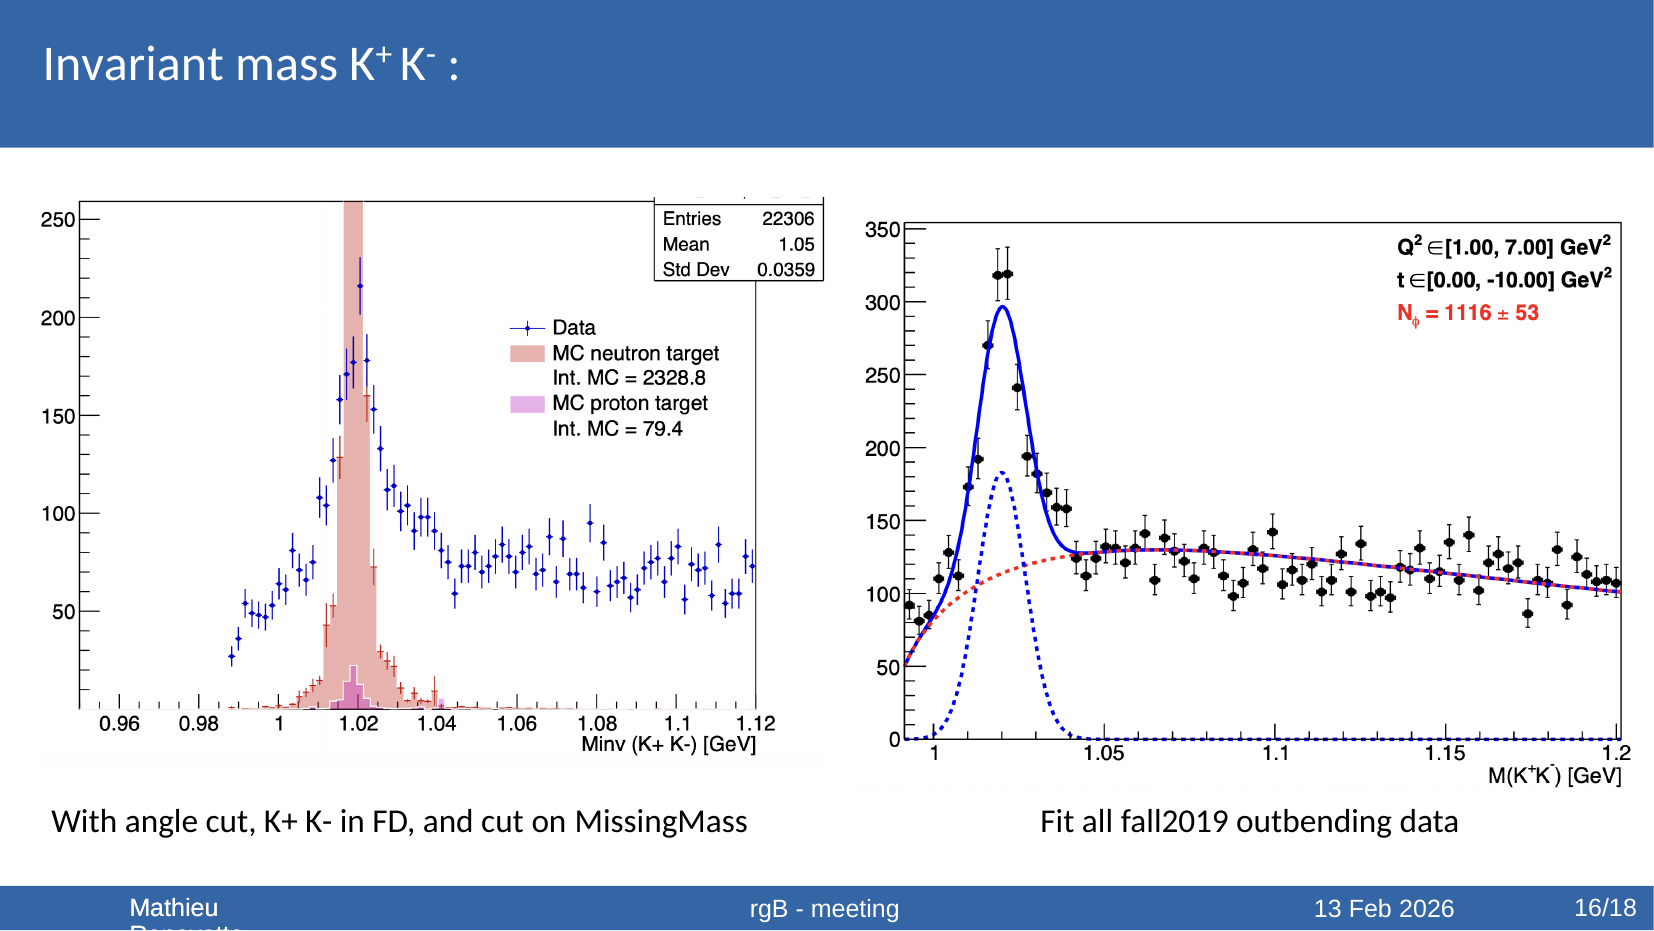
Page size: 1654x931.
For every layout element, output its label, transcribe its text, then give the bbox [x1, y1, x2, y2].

text_box rgB - meeting [734, 887, 953, 931]
picture [853, 196, 1644, 792]
text_box Fit all fall2019 outbending data [1025, 791, 1654, 848]
text_box 13 Feb 2026 [1299, 887, 1536, 931]
text_box Mathieu Ronayette [114, 885, 355, 929]
text_box Invariant mass K+ K- : [27, 32, 1640, 110]
text_box [0, 885, 131, 931]
text_box 16/18 [1559, 885, 1654, 930]
text_box With angle cut, K+ K- in FD, and cut on MissingMass [36, 791, 884, 848]
picture [36, 197, 827, 764]
text_box [0, 0, 1654, 148]
text_box [226, 885, 1654, 931]
